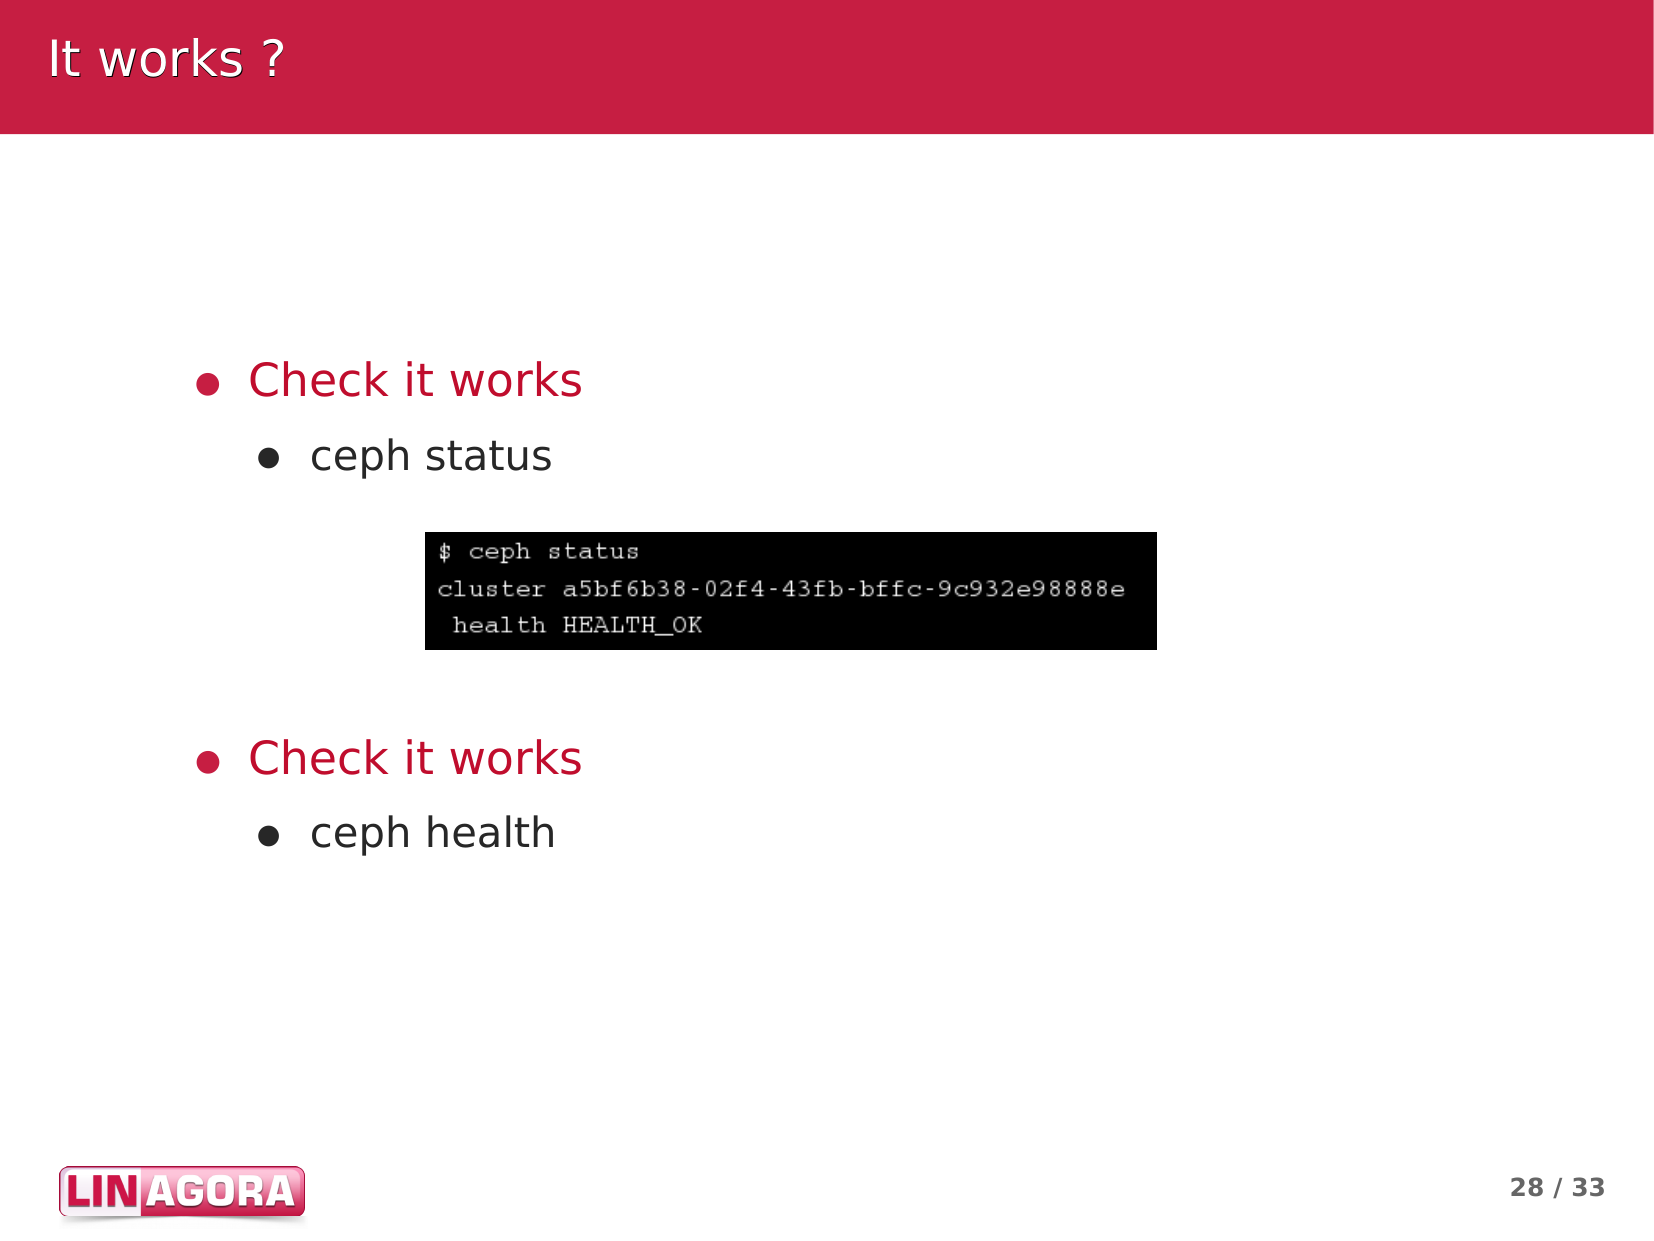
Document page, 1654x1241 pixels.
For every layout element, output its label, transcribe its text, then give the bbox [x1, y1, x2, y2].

list Check it works ceph status [177, 354, 1654, 732]
list Check it works ceph health [177, 732, 1654, 1241]
picture [59, 1166, 177, 1229]
title It works ? [47, 0, 1624, 119]
picture [425, 532, 1157, 650]
